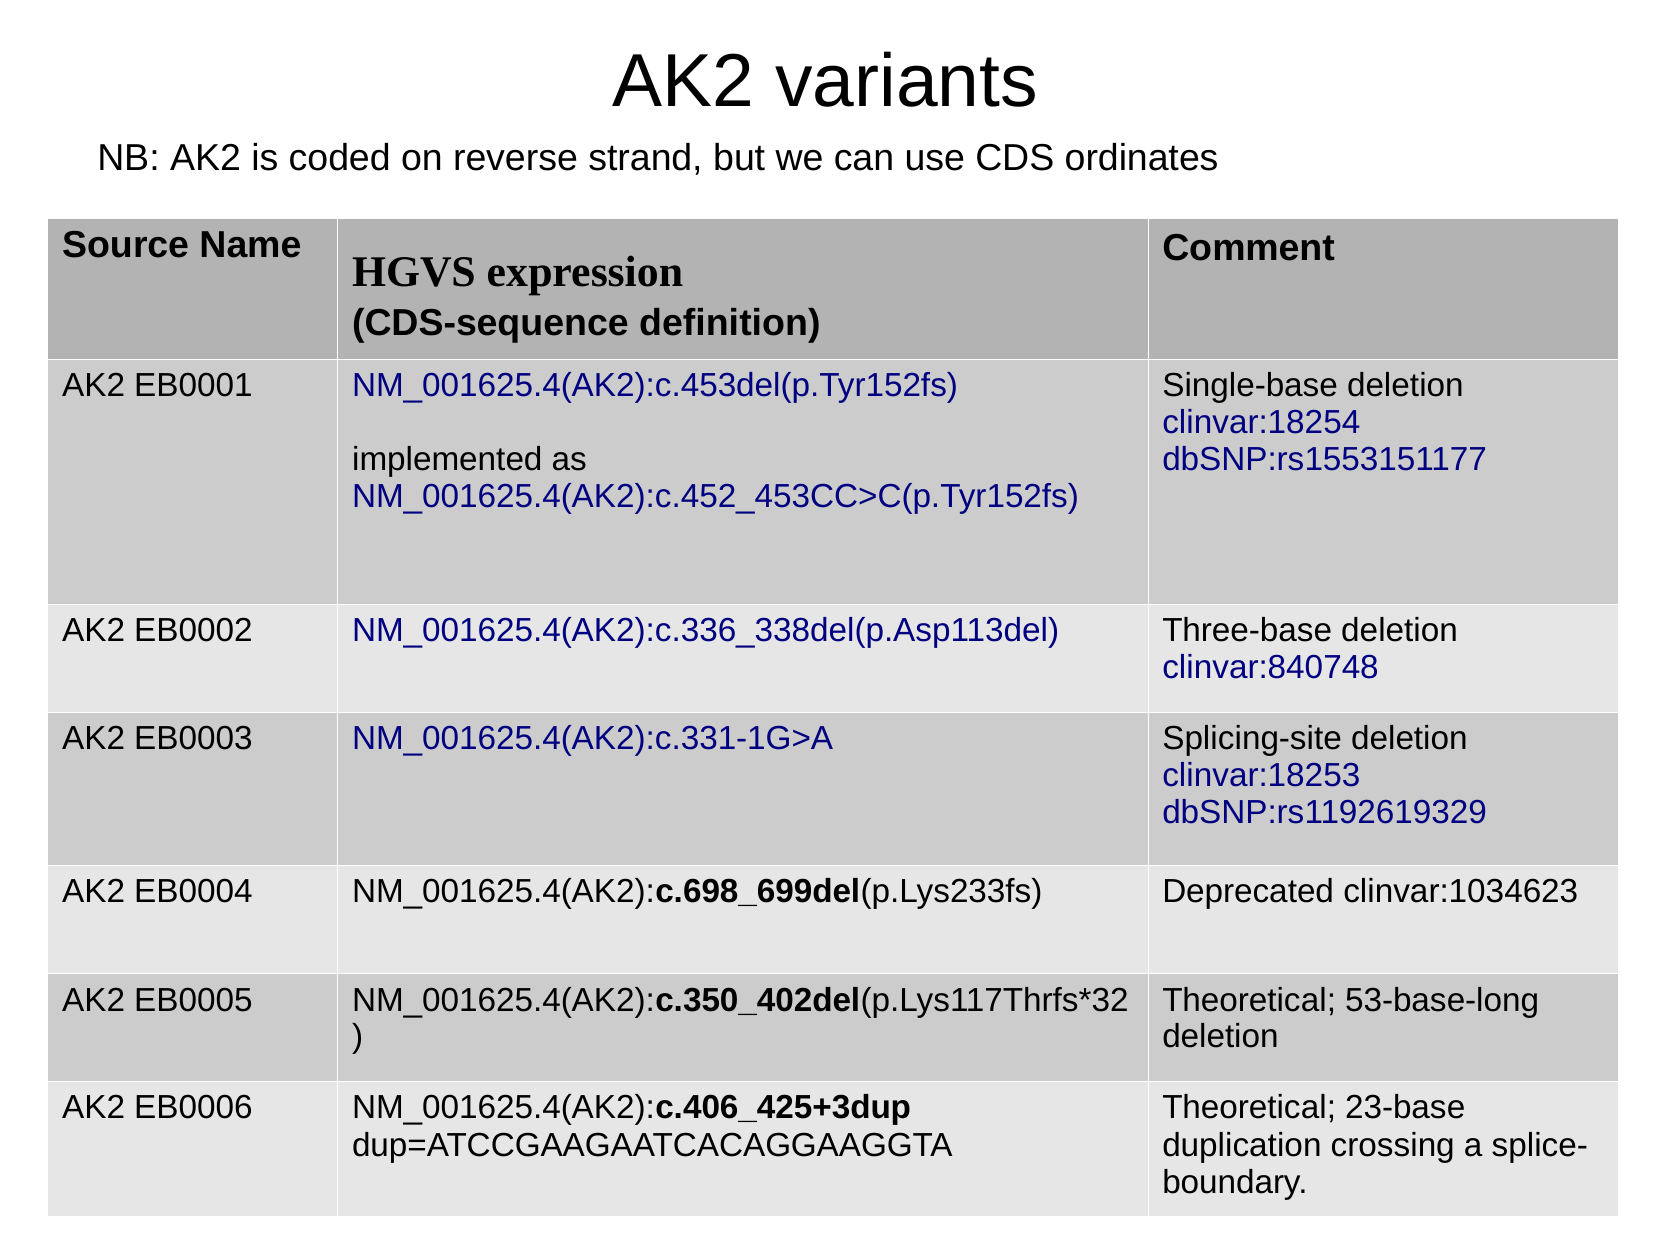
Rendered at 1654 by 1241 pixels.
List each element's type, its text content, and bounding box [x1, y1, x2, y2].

table_cell NM_001625.4(AK2):c.350_402del(p.Lys117Thrfs*32) [338, 974, 1148, 1081]
table_cell AK2 EB0004 [48, 866, 337, 973]
table_cell NM_001625.4(AK2):c.336_338del(p.Asp113del) [338, 605, 1148, 712]
table_cell AK2 EB0006 [48, 1082, 337, 1216]
table_cell Three-base deletion clinvar:840748 [1149, 605, 1618, 712]
table_header Comment [1149, 219, 1618, 359]
table_cell NM_001625.4(AK2):c.406_425+3dup dup=ATCCGAAGAATCACAGGAAGGTA [338, 1082, 1148, 1216]
table_cell Splicing-site deletion clinvar:18253 dbSNP:rs1192619329 [1149, 713, 1618, 865]
table_cell Theoretical; 53-base-long deletion [1149, 974, 1618, 1081]
table_cell AK2 EB0005 [48, 974, 337, 1081]
text_box NB: AK2 is coded on reverse strand, but we can use CDS ordinates [82, 129, 1536, 187]
table_header HGVS expression (CDS-sequence definition) [338, 219, 1148, 359]
table_cell NM_001625.4(AK2):c.331-1G>A [338, 713, 1148, 865]
table_cell Theoretical; 23-base duplication crossing a splice-boundary. [1149, 1082, 1618, 1216]
table_header Source Name [48, 219, 337, 359]
table_cell NM_001625.4(AK2):c.698_699del(p.Lys233fs) [338, 866, 1148, 973]
table_cell AK2 EB0003 [48, 713, 337, 865]
table_cell Deprecated clinvar:1034623 [1149, 866, 1618, 973]
table_cell AK2 EB0002 [48, 605, 337, 712]
table_cell NM_001625.4(AK2):c.453del(p.Tyr152fs) implemented as NM_001625.4(AK2):c.452_453CC>C(p.Tyr152fs) [338, 360, 1148, 604]
table_cell AK2 EB0001 [48, 360, 337, 604]
title AK2 variants [82, 8, 1569, 154]
table_cell Single-base deletion clinvar:18254 dbSNP:rs1553151177 [1149, 360, 1618, 604]
